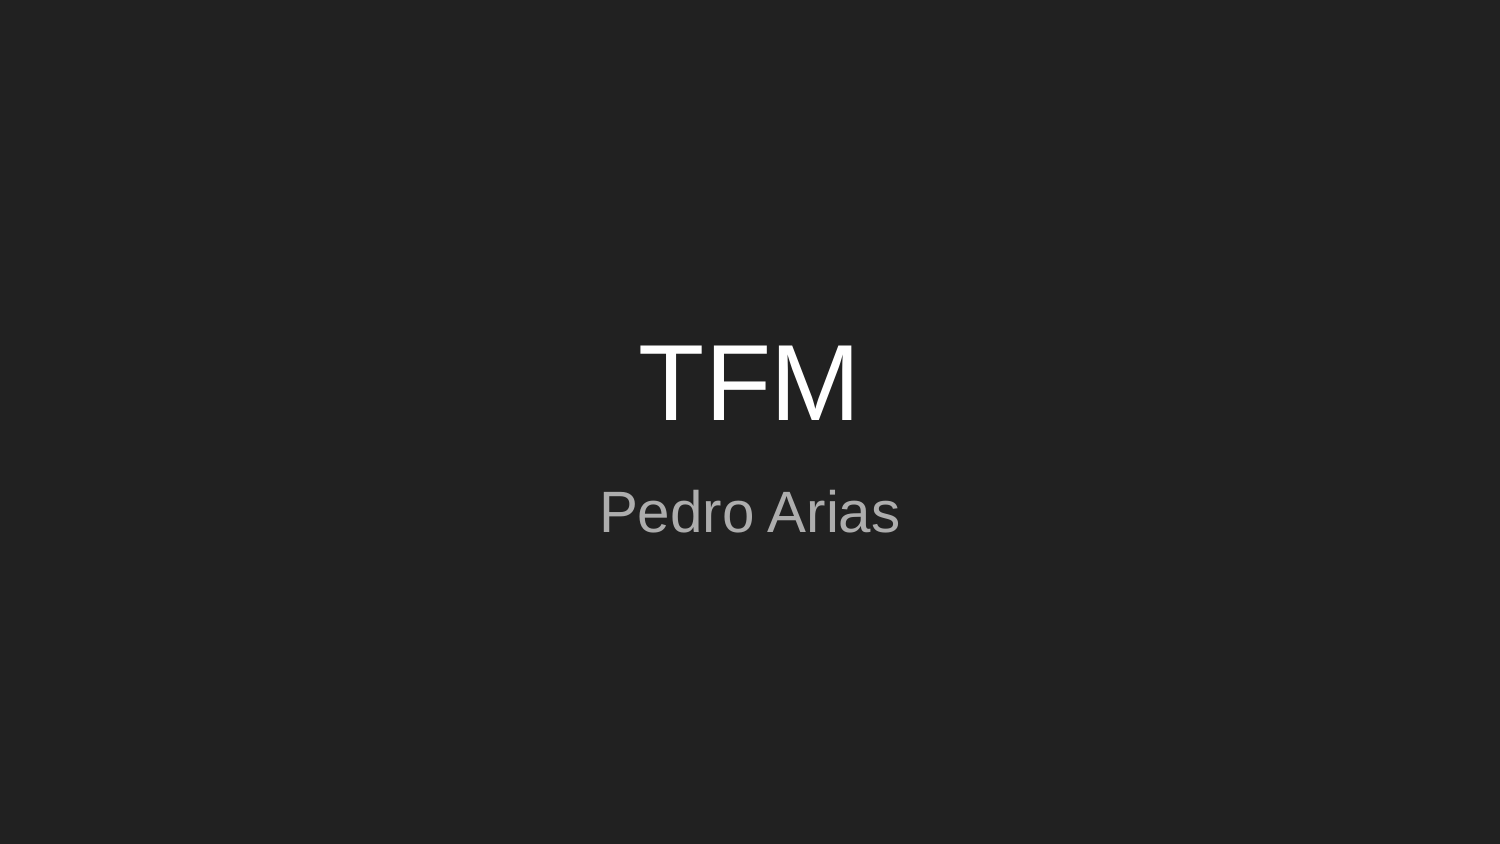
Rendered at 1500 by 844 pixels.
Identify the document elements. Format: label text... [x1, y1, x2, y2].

subtitle Pedro Arias [51, 464, 1449, 595]
title TFM [51, 122, 1449, 459]
